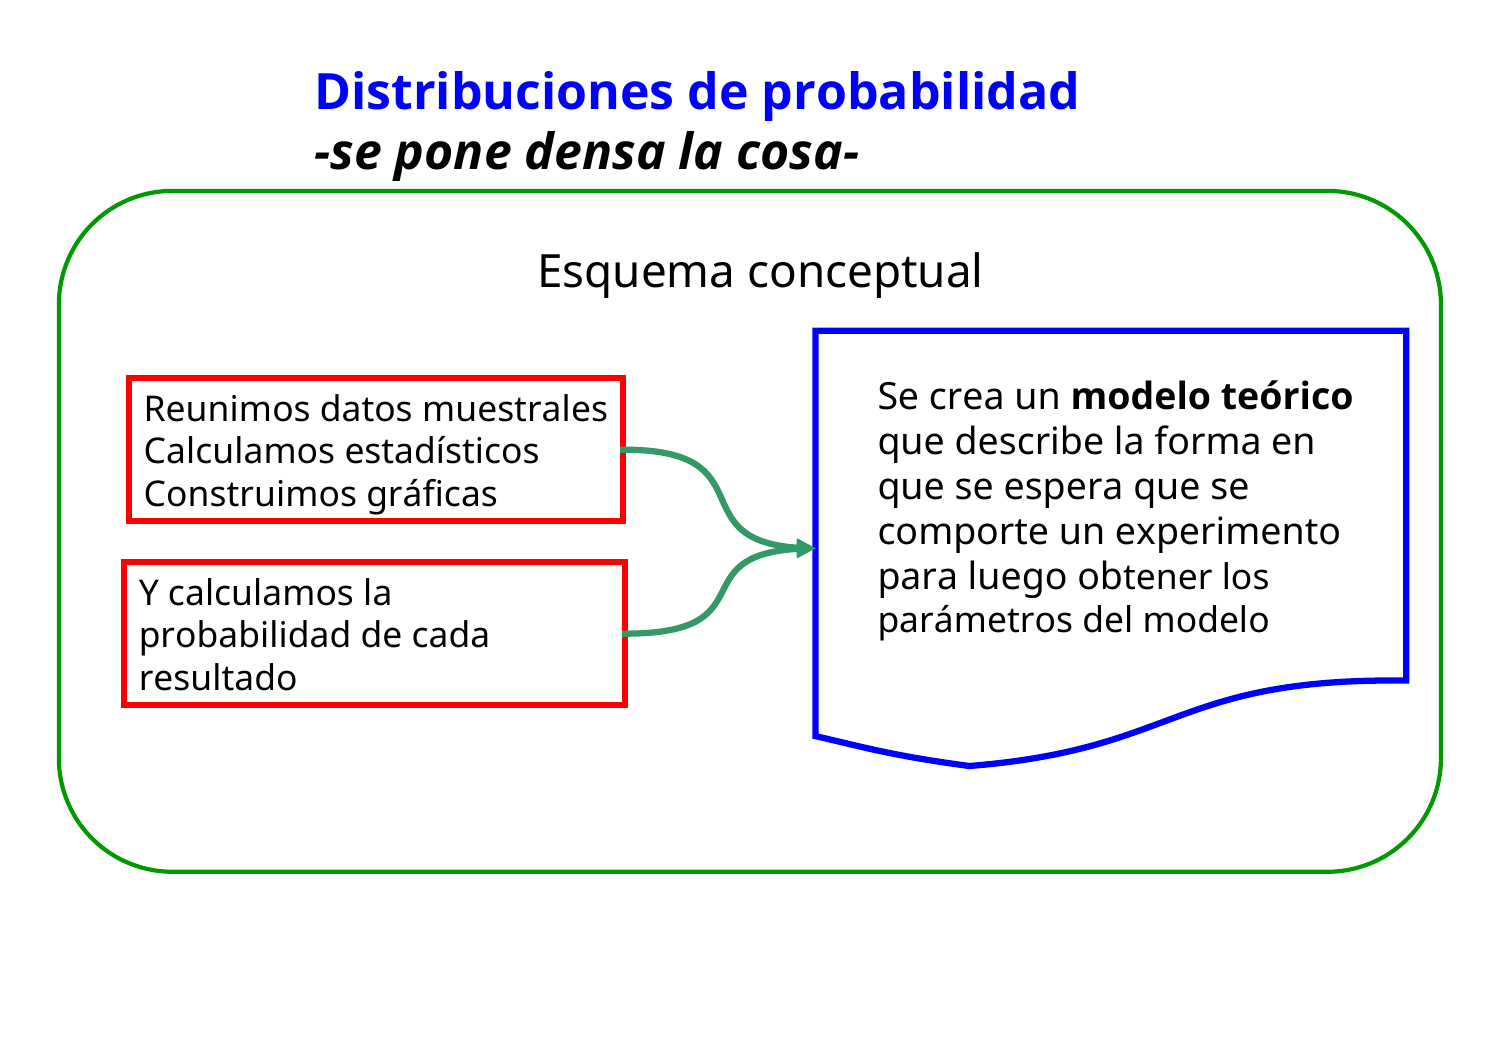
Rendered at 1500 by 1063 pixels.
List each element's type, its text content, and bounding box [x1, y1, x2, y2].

text_box Y calculamos la probabilidad de cada resultado [123, 562, 626, 706]
text_box Se crea un modelo teórico que describe la forma en que se espera que se comporte un experimento para luego obtener los parámetros del modelo [862, 364, 1371, 648]
text_box Esquema conceptual [511, 229, 999, 306]
text_box Reunimos datos muestrales Calculamos estadísticos Construimos gráficas [128, 378, 624, 522]
text_box Distribuciones de probabilidad -se pone densa la cosa- [299, 51, 1208, 188]
